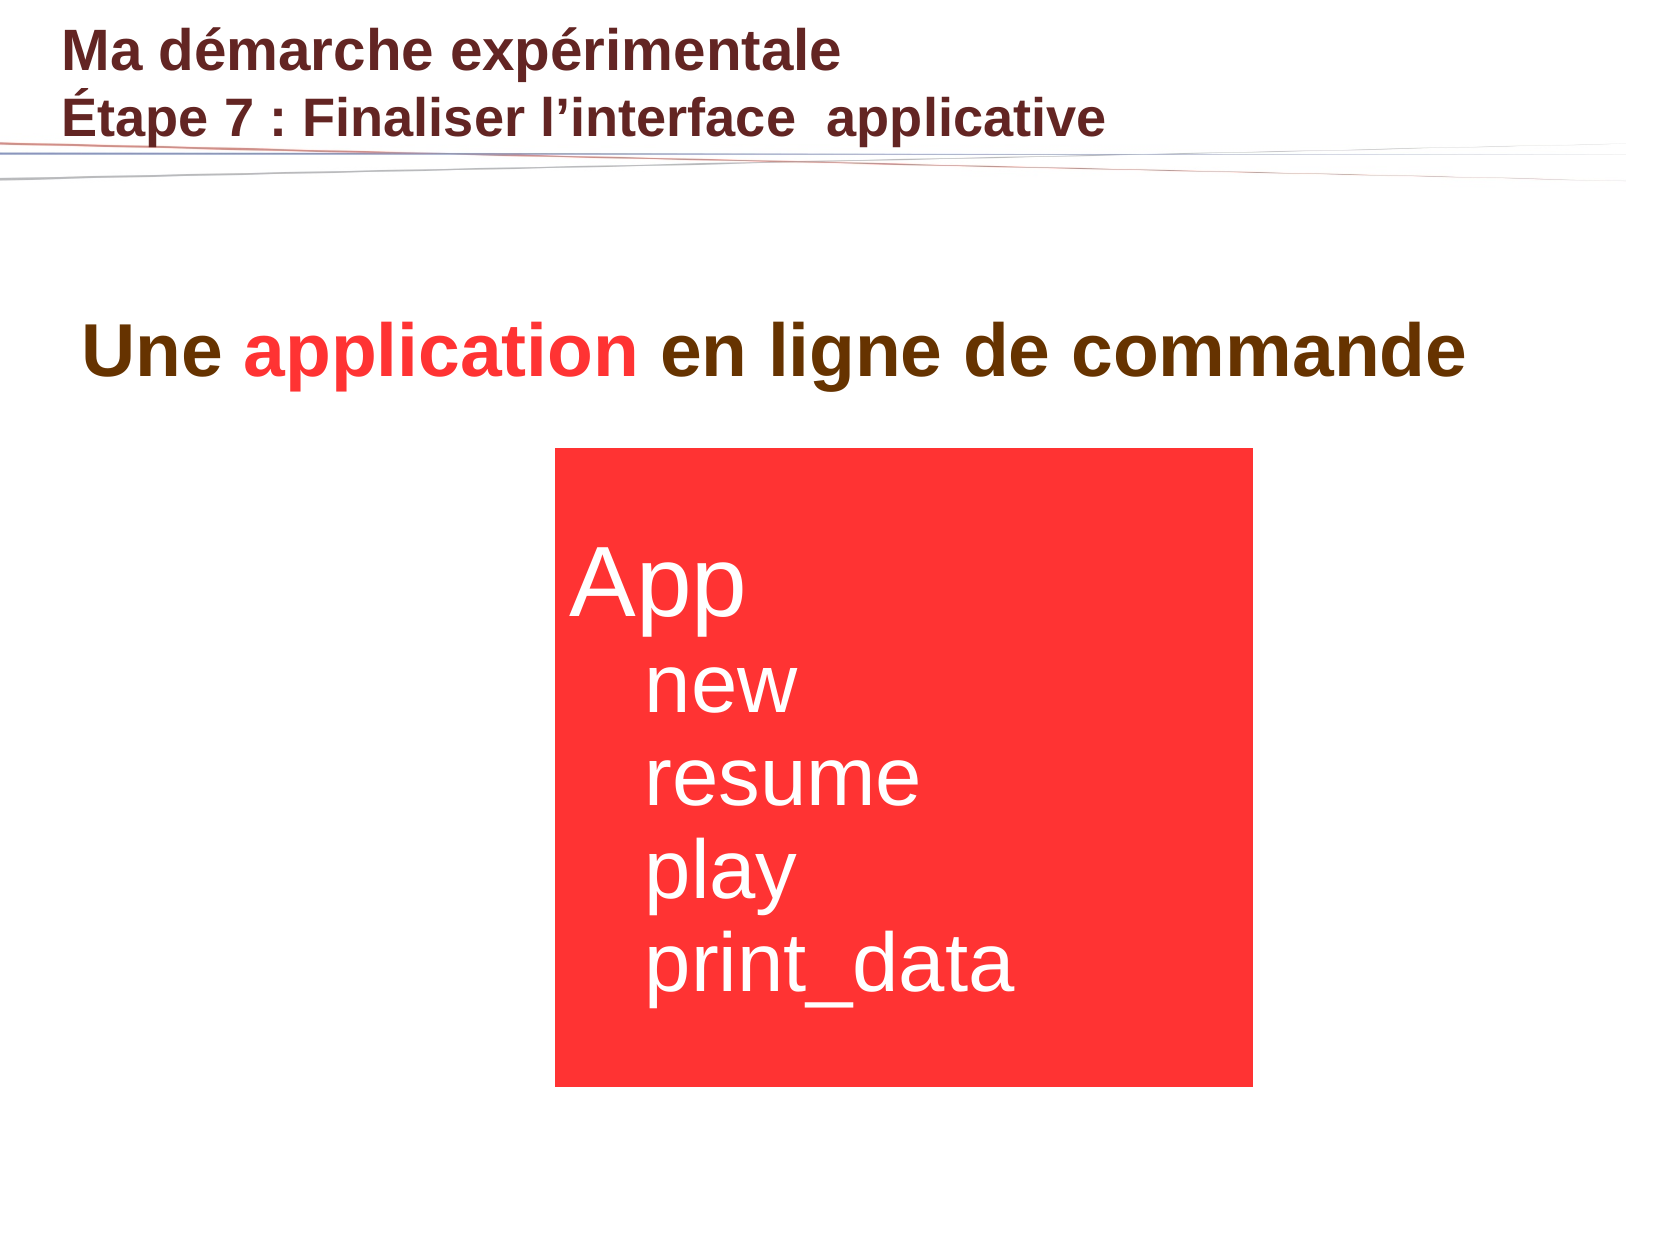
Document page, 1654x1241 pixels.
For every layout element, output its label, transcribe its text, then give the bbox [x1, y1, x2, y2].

title Ma démarche expérimentale Étape 7 : Finaliser l’interface applicative [0, 11, 1170, 130]
picture [0, 133, 1626, 208]
text_box App new resume play print_data [555, 448, 1253, 1087]
text_box Une application en ligne de commande [66, 301, 1344, 404]
